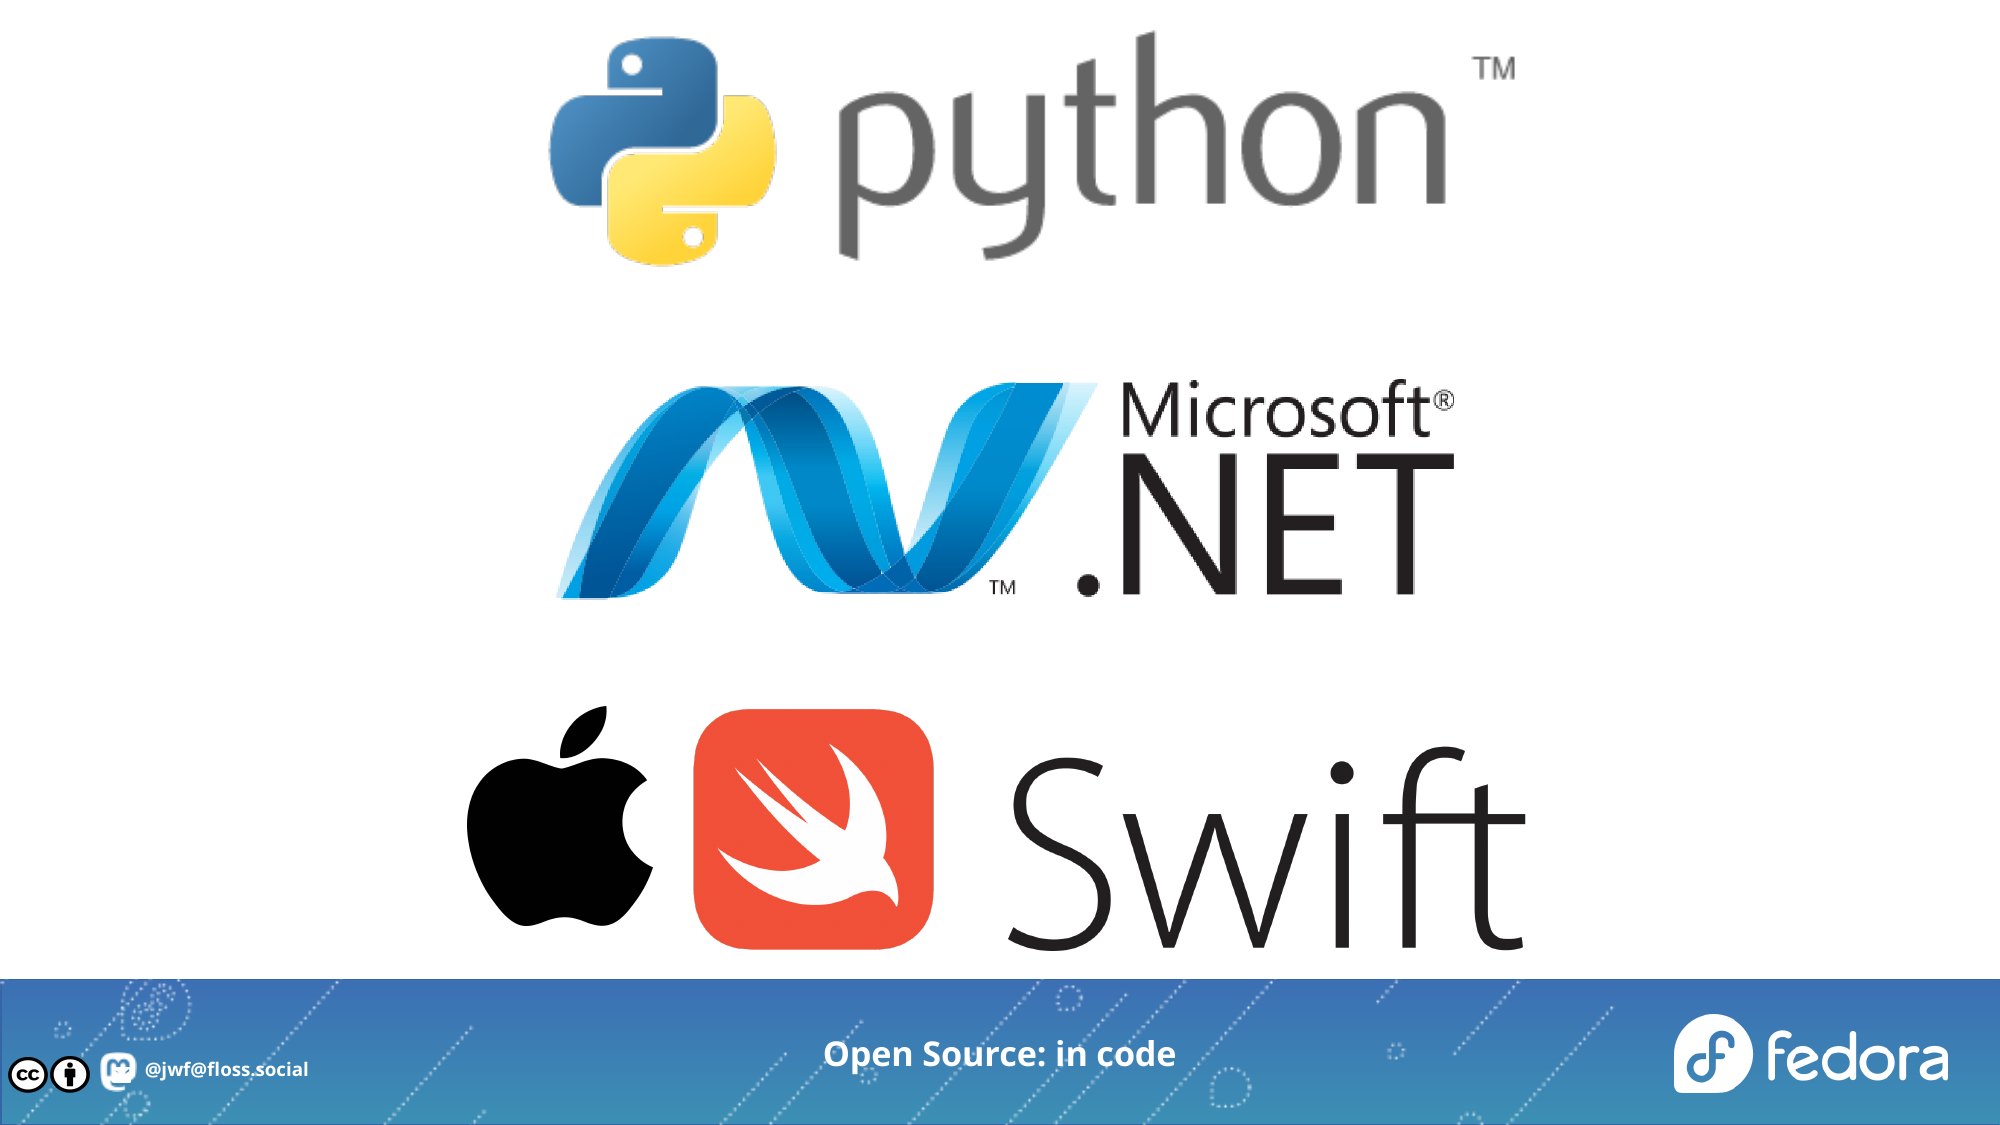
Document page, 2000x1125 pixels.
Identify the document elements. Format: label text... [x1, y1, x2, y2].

picture [539, 25, 1532, 270]
list @jwf@floss.social [135, 1047, 319, 1084]
picture [0, 354, 1661, 1125]
subtitle Open Source: in code [337, 1018, 1663, 1077]
picture [1674, 1014, 1948, 1093]
